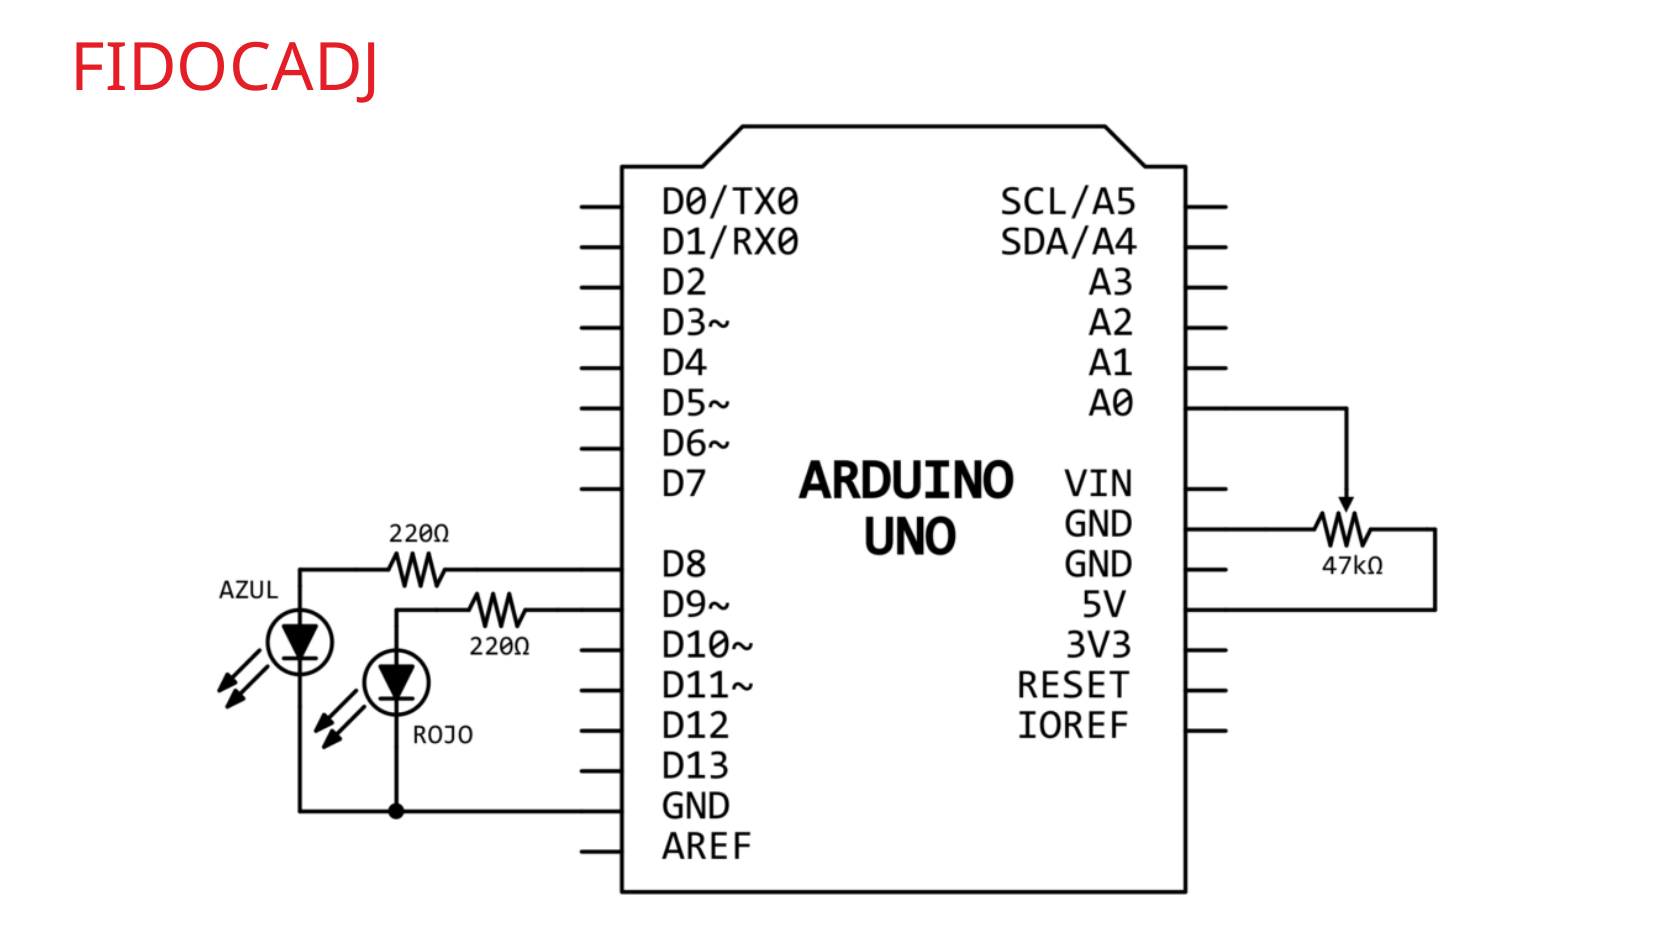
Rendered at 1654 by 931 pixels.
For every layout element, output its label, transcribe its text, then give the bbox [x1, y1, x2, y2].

title FIDOCADJ [70, 11, 1347, 118]
picture [195, 102, 1459, 916]
